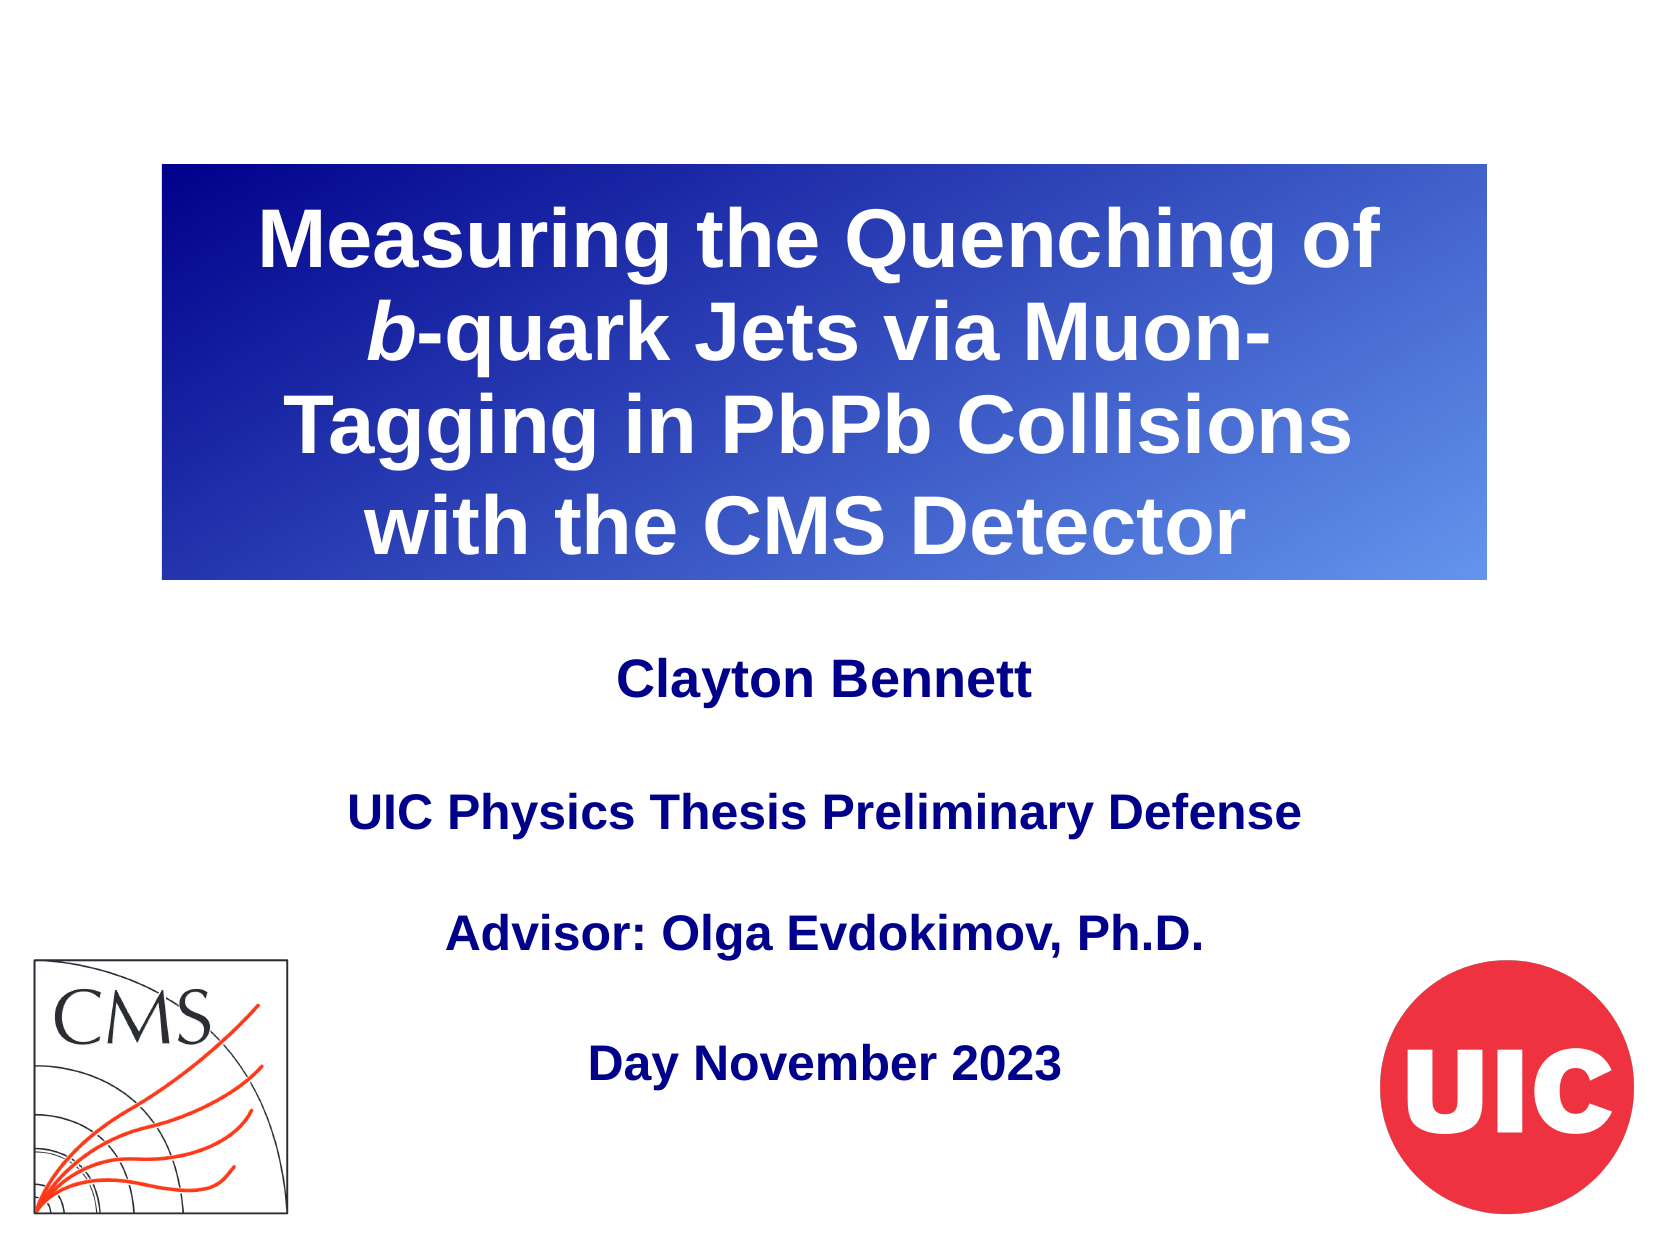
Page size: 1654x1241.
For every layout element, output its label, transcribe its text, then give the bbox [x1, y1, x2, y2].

picture [33, 959, 289, 1216]
text_box [161, 164, 202, 580]
text_box [1436, 164, 1487, 580]
text_box Measuring the Quenching of b-quark Jets via Muon-Tagging in PbPb Collisions with the CMS Detector [202, 0, 1436, 838]
picture [1379, 959, 1635, 1216]
text_box Clayton Bennett UIC Physics Thesis Preliminary Defense Advisor: Olga Evdokimov, Ph.D. Day November 2023 [225, 664, 1426, 1076]
